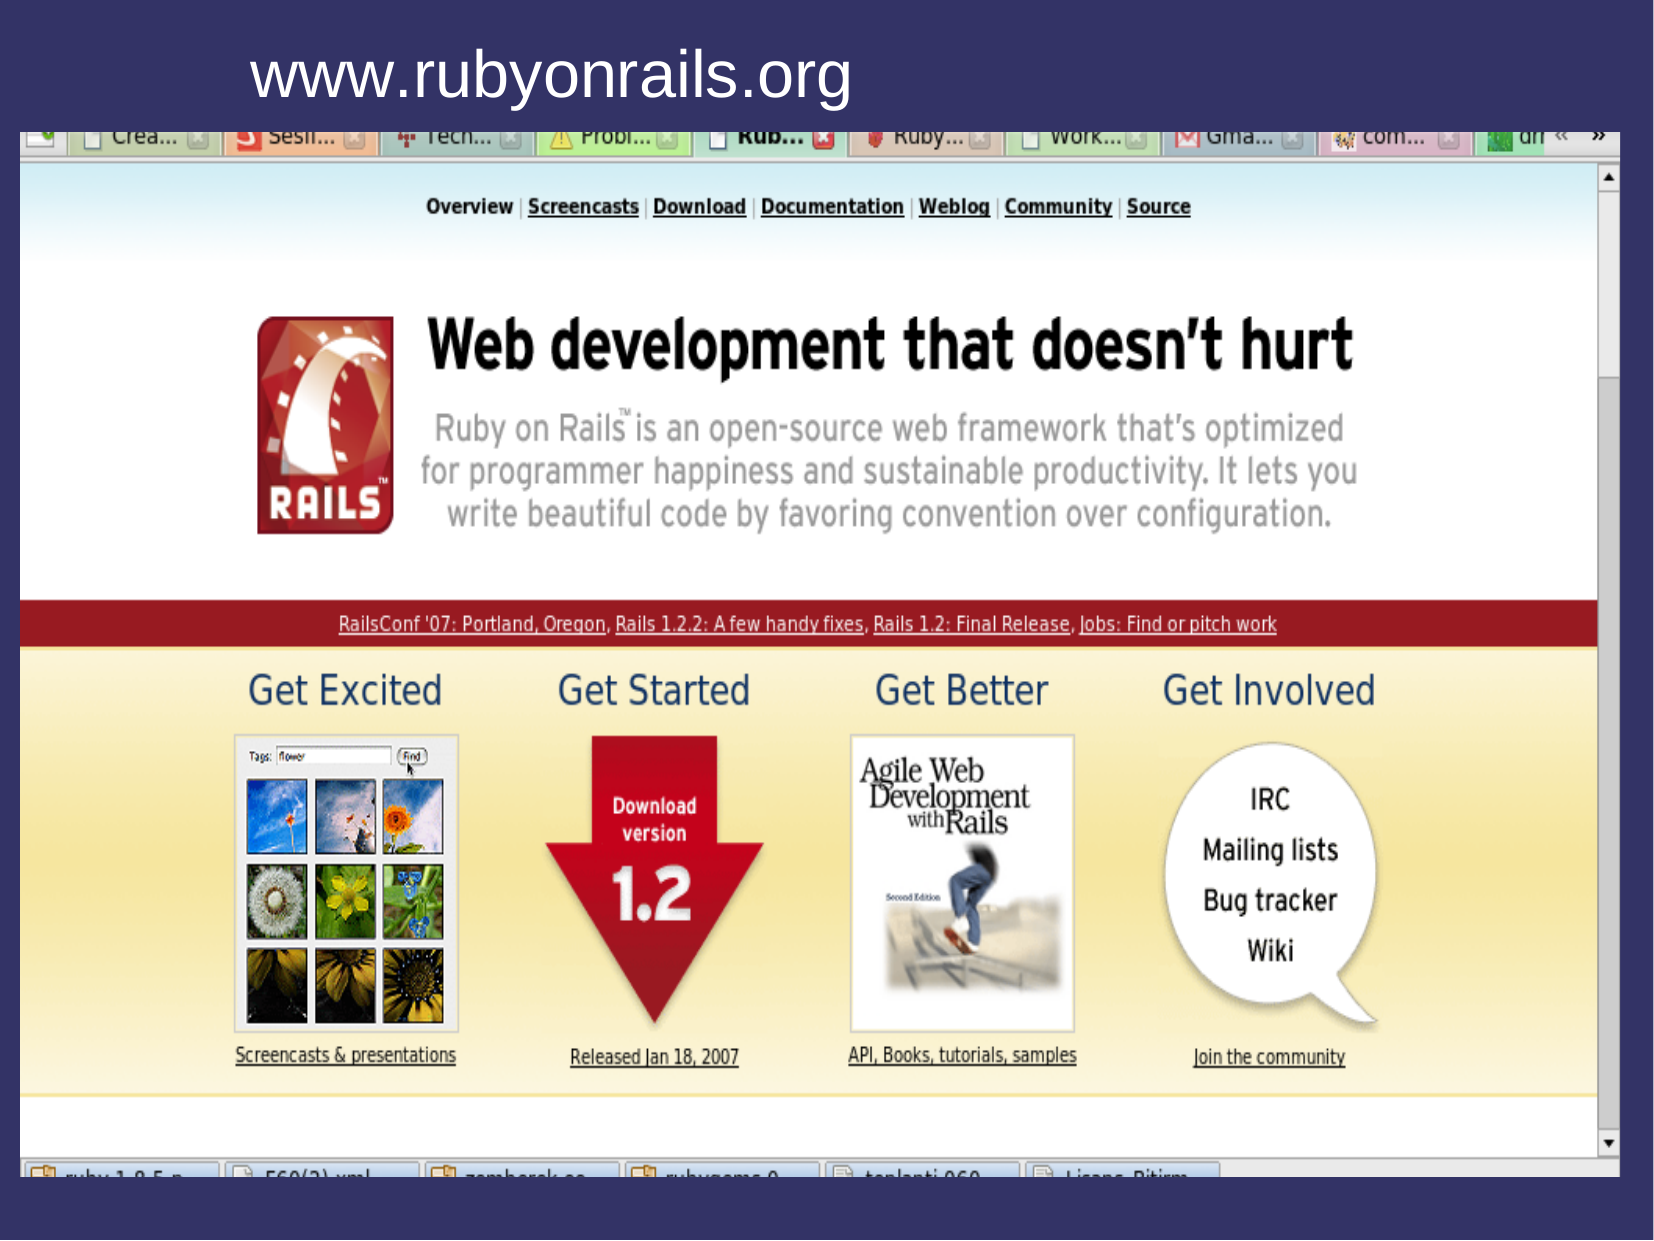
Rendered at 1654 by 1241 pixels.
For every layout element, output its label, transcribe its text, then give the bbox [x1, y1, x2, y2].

title www.rubyonrails.org [250, 11, 1477, 132]
picture [20, 132, 1621, 1177]
